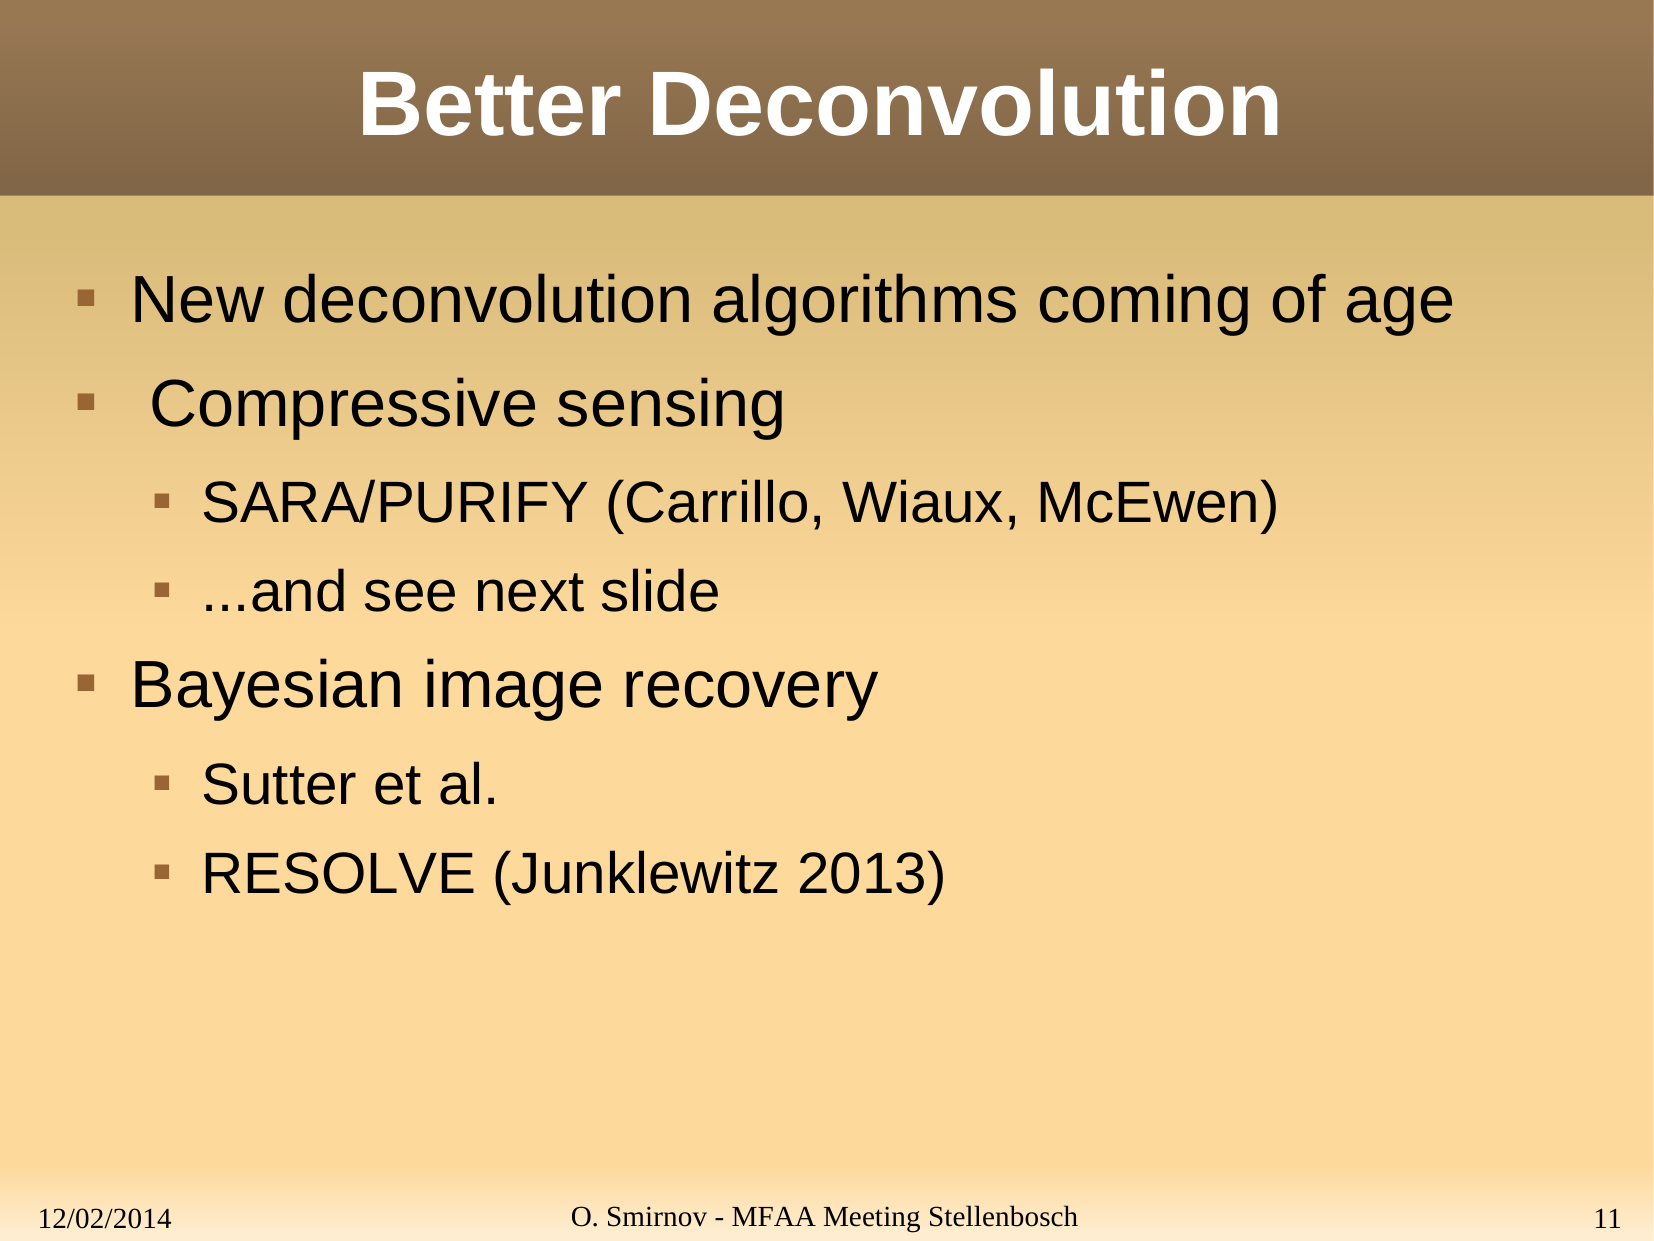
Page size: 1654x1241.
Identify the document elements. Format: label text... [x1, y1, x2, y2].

title Better Deconvolution [76, 0, 1565, 208]
picture [0, 0, 1654, 1241]
list New deconvolution algorithms coming of age Compressive sensing SARA/PURIFY (Carrillo, Wiaux, McEwen) ...and see next slide Bayesian image recovery Sutter et al. RESOLVE (Junklewitz 2013) [60, 261, 1549, 1081]
